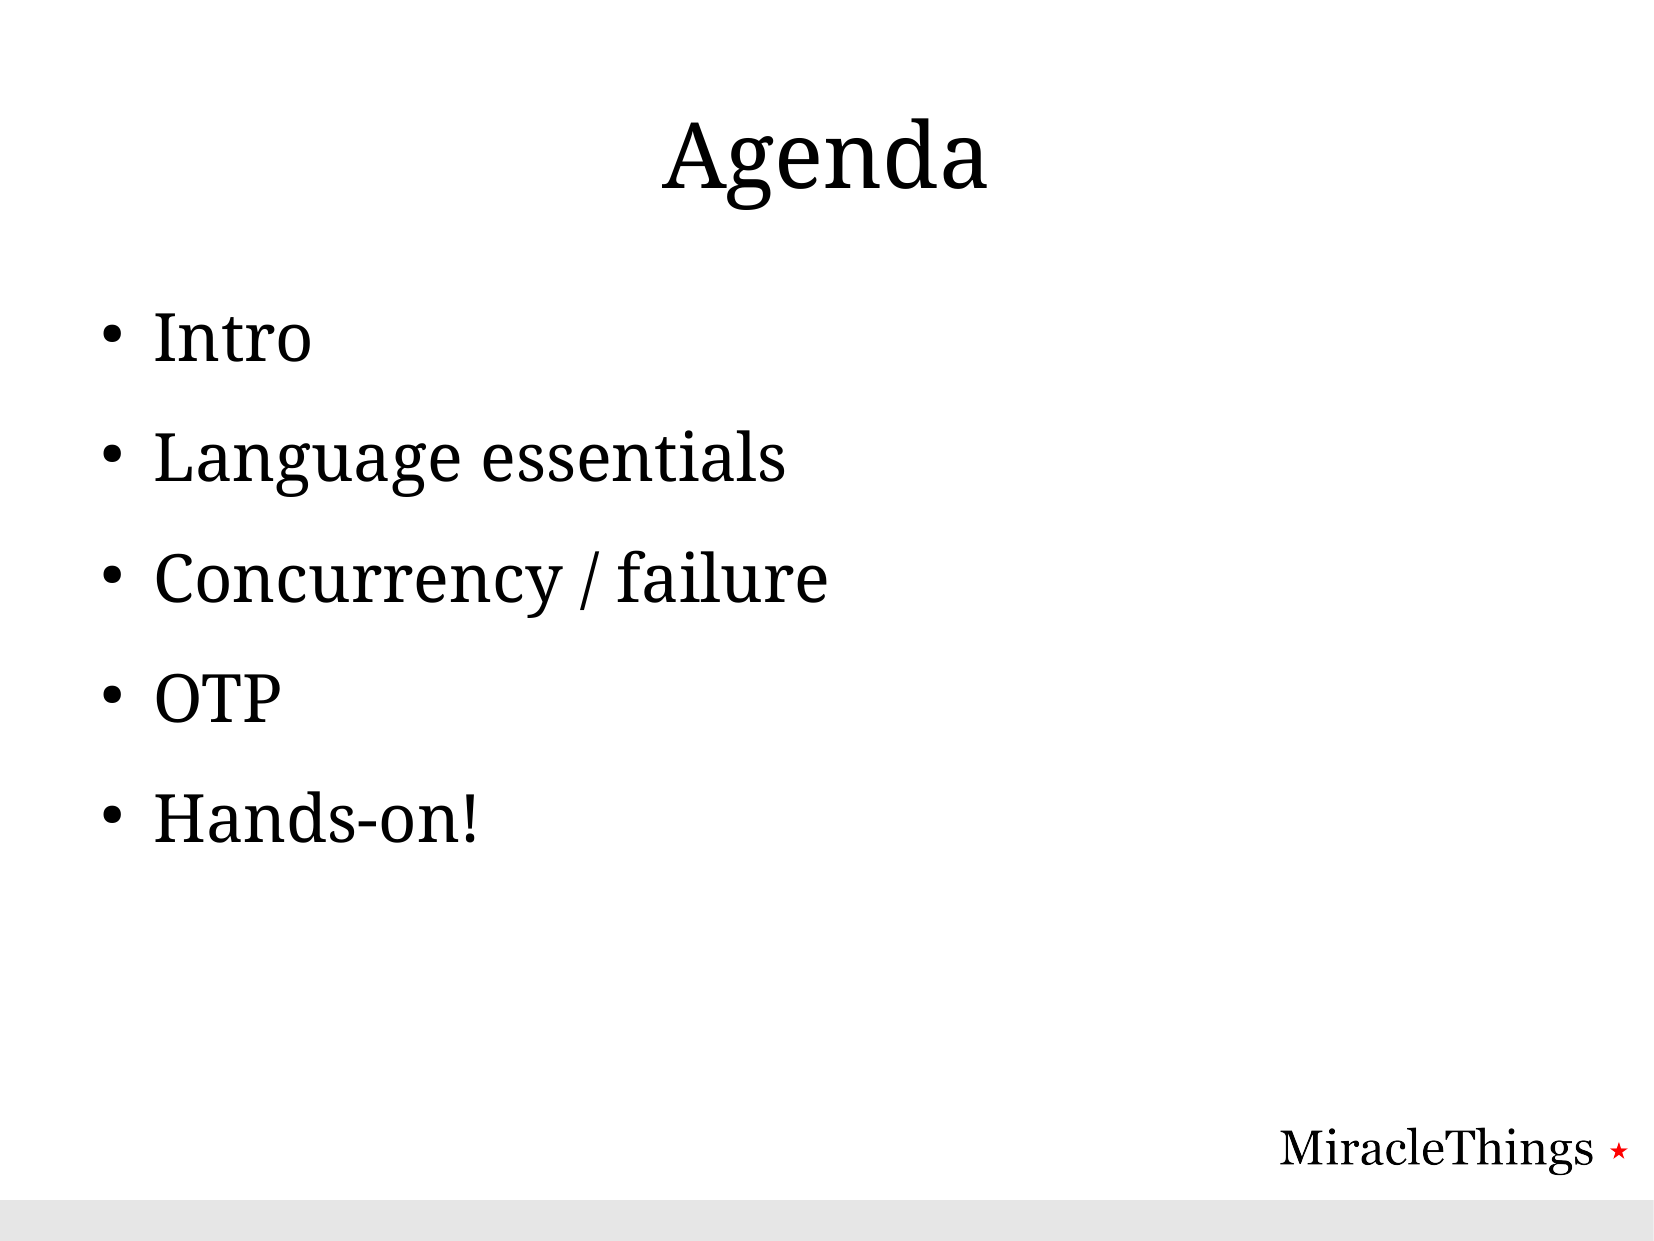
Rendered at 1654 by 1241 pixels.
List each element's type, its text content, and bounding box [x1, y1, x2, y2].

picture [1248, 1054, 1654, 1200]
title Agenda [82, 49, 1571, 257]
list Intro Language essentials Concurrency / failure OTP Hands-on! [82, 290, 1538, 1010]
